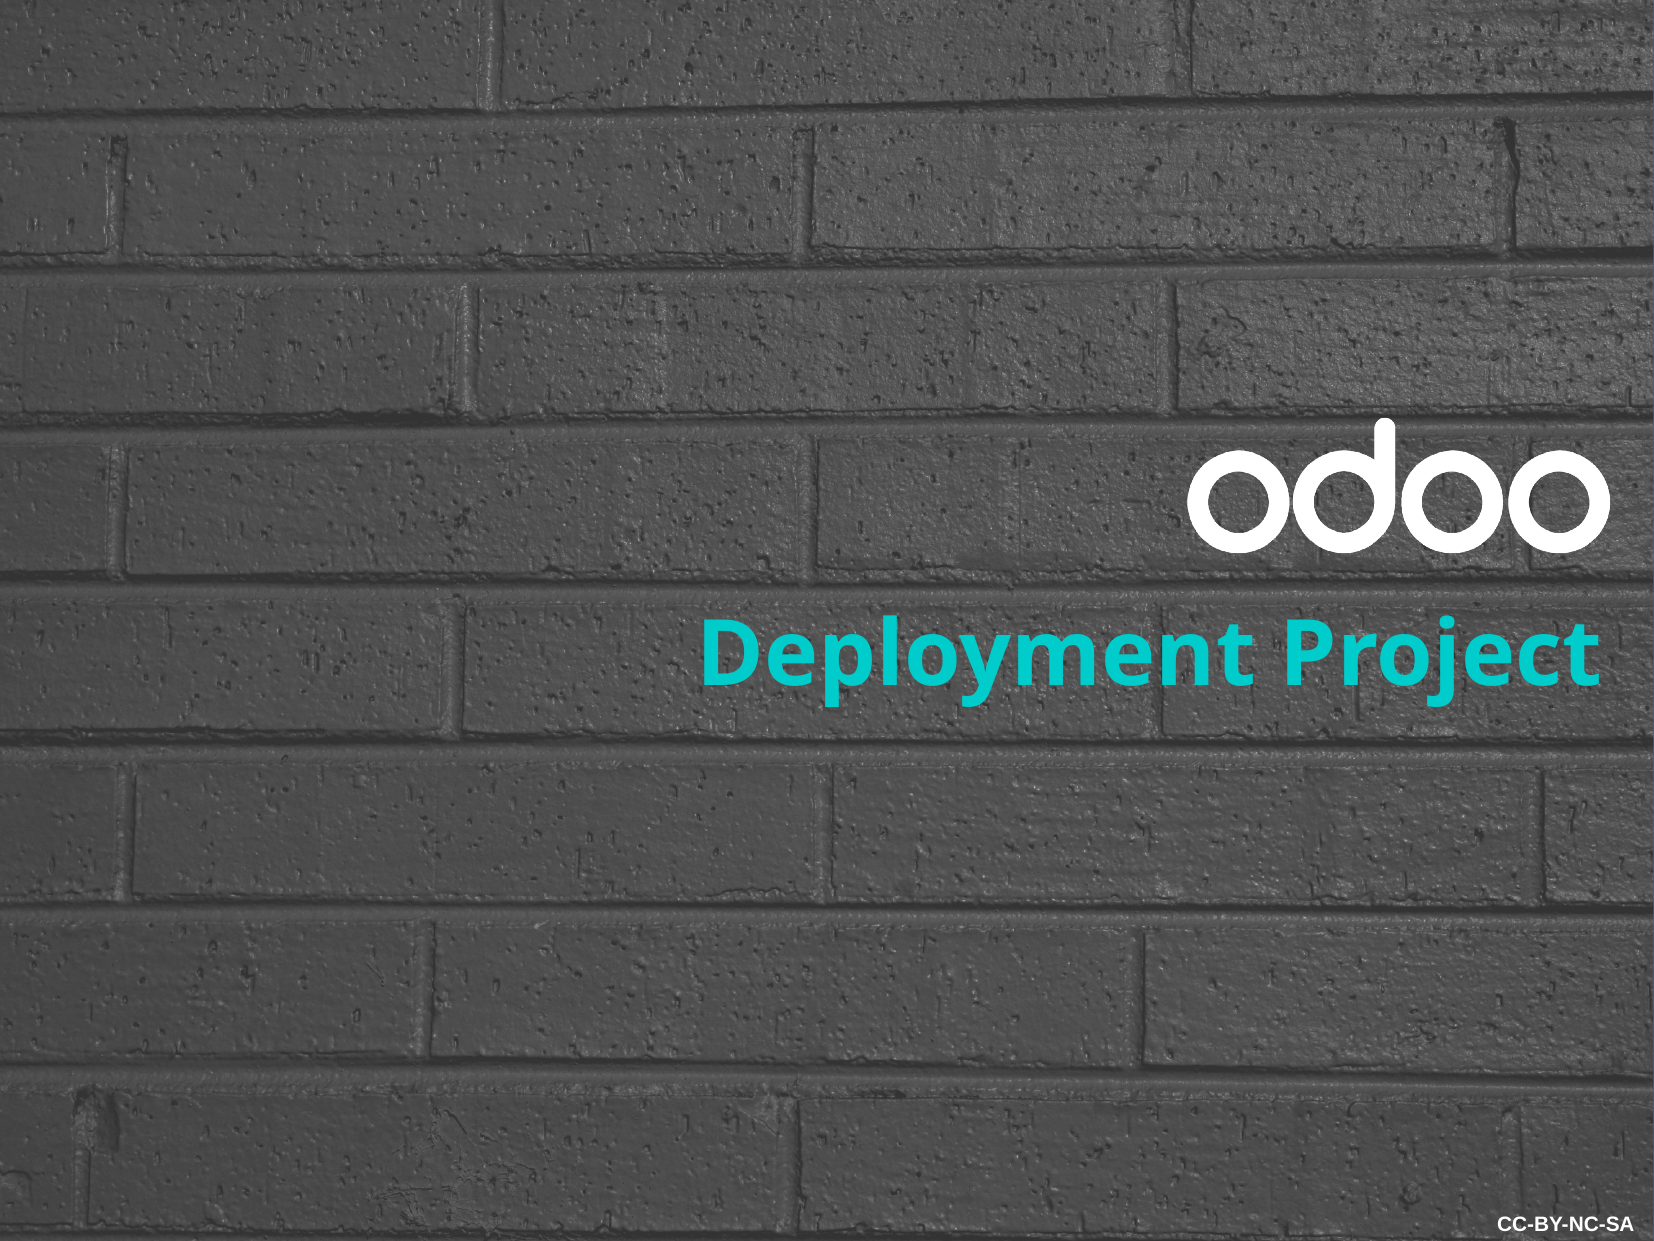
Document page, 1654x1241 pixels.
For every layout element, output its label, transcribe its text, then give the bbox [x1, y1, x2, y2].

text_box Deployment Project [0, 580, 1619, 892]
picture [0, 0, 1654, 1241]
text_box CC-BY-NC-SA [1482, 1204, 1654, 1241]
